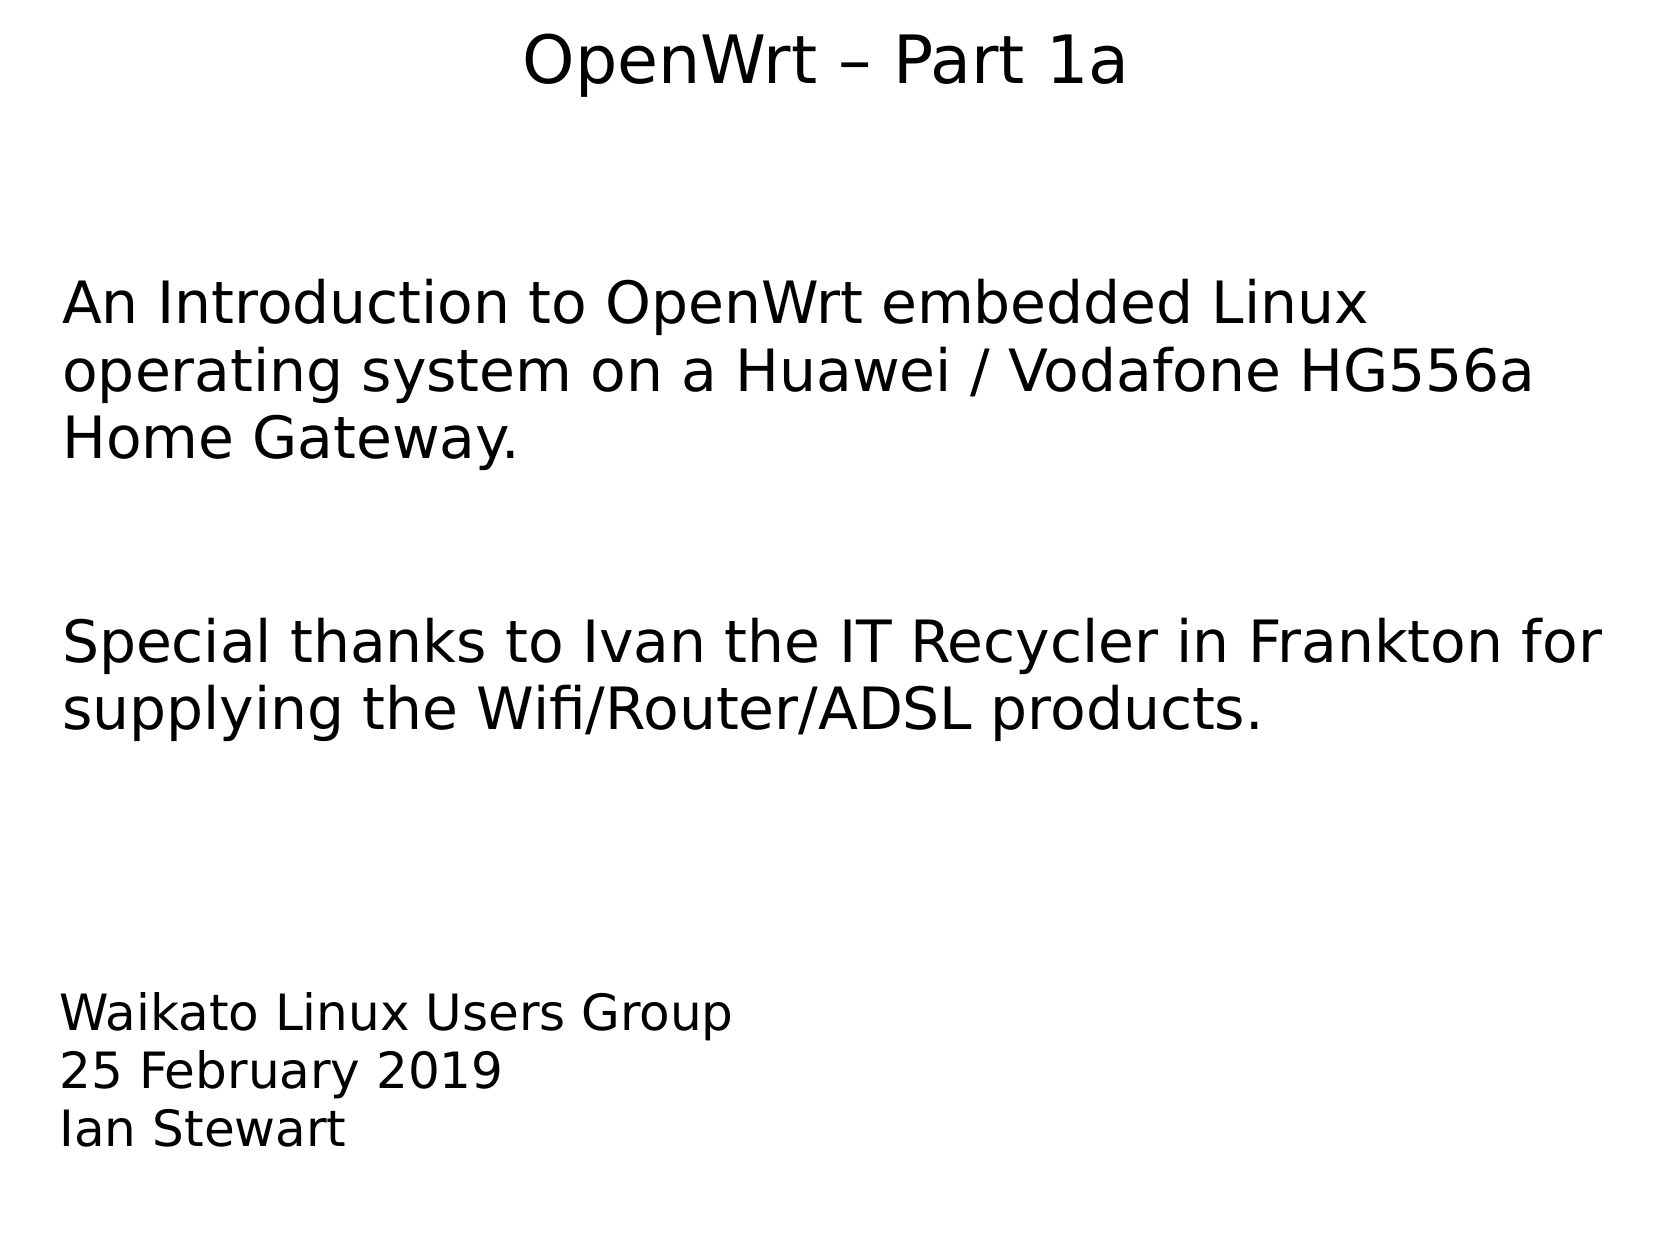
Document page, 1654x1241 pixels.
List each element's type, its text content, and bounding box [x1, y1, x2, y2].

text_box Waikato Linux Users Group 25 February 2019 Ian Stewart [59, 946, 1603, 1196]
title OpenWrt – Part 1a [82, 21, 1571, 100]
subtitle An Introduction to OpenWrt embedded Linux operating system on a Huawei / Vodafone HG556a Home Gateway. Special thanks to Ivan the IT Recycler in Frankton for supplying the Wifi/Router/ADSL products. [62, 269, 1606, 744]
